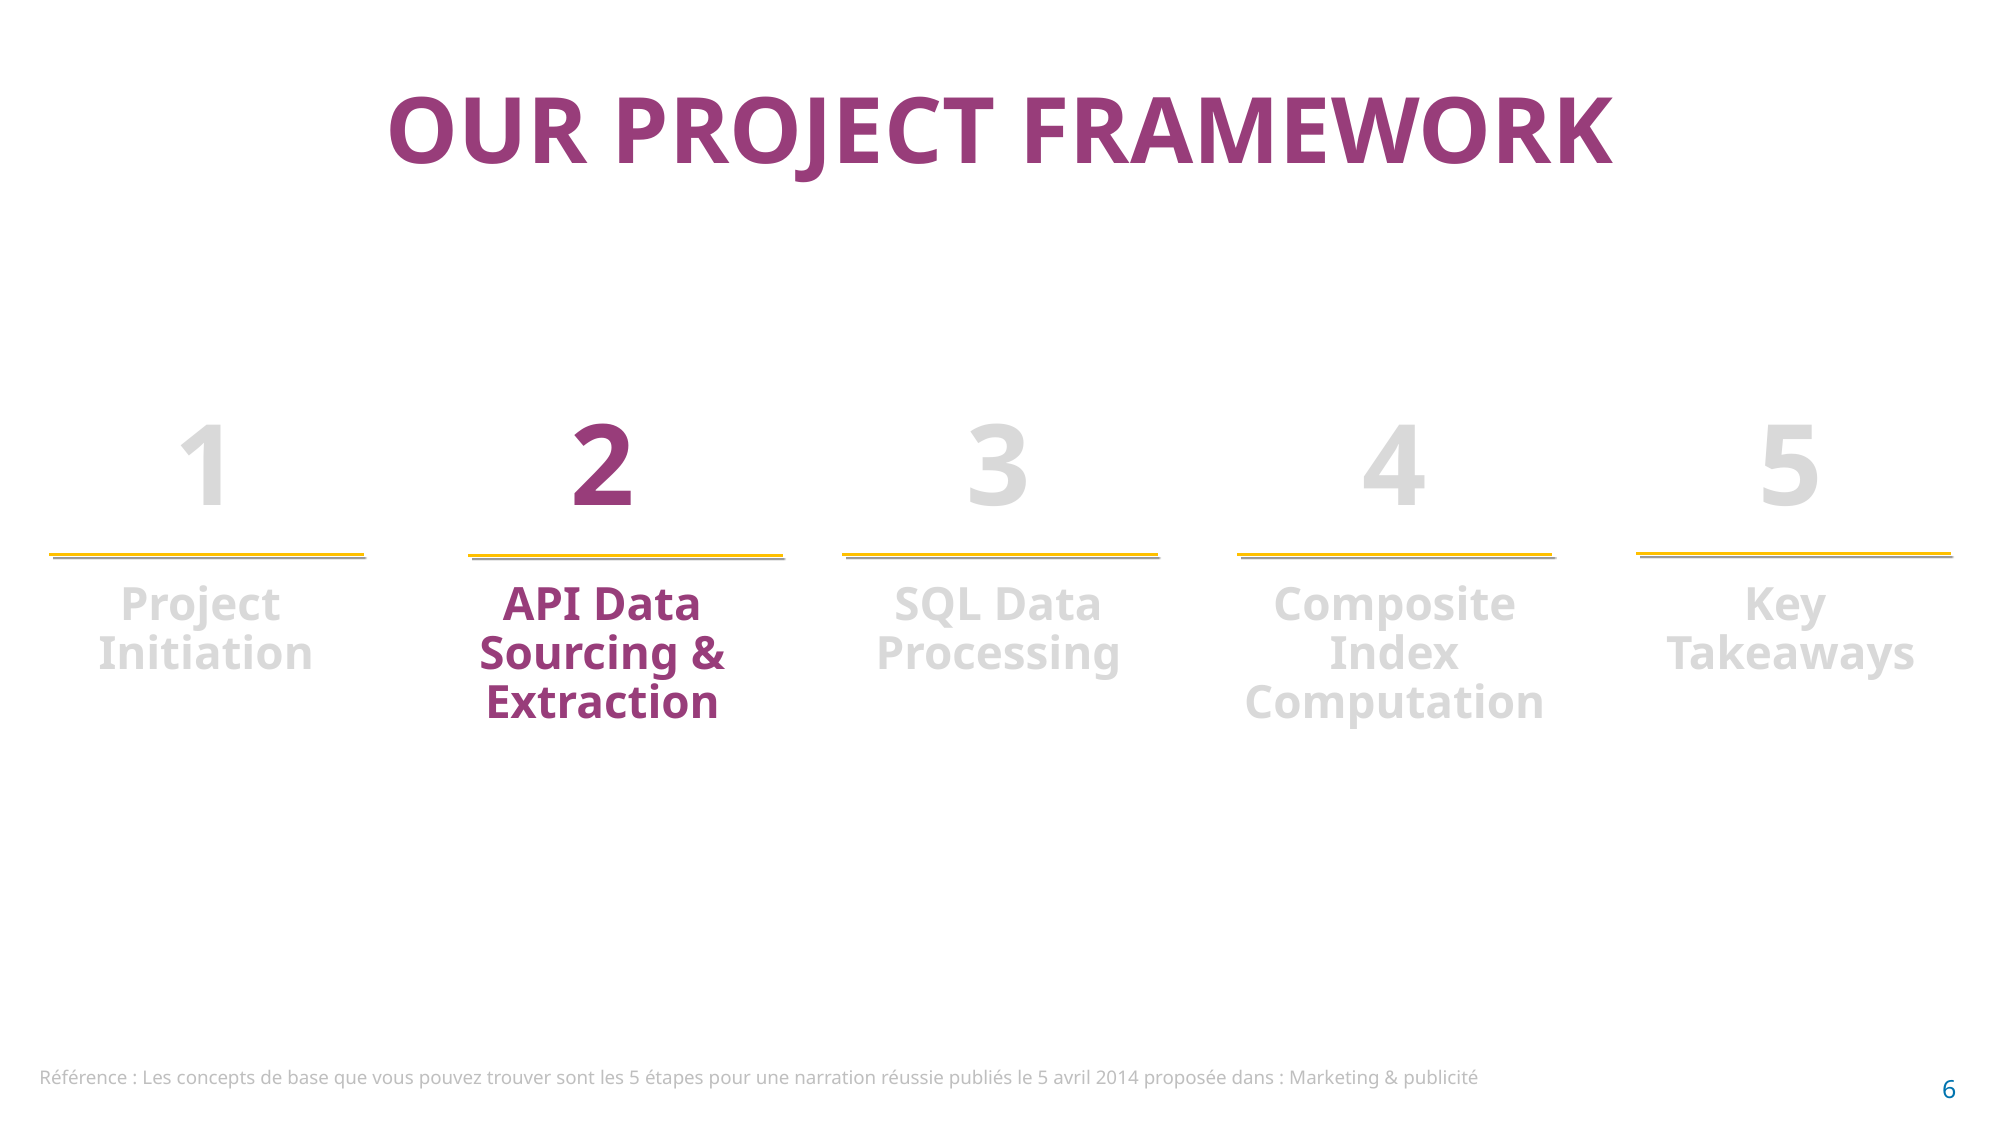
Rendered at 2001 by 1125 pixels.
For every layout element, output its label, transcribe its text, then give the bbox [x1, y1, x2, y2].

text_box Référence : Les concepts de base que vous pouvez trouver sont les 5 étapes pour une narration réussie publiés le 5 avril 2014 proposée dans : Marketing & publicité [24, 1058, 1492, 1096]
list API Data Sourcing & Extraction [407, 573, 798, 739]
list SQL Data Processing [803, 573, 1194, 760]
list 2 [407, 400, 798, 539]
list Key Takeaways [1595, 573, 1986, 689]
text_box [1927, 1060, 1998, 1121]
list 4 [1199, 400, 1590, 539]
list Project Initiation [11, 573, 402, 689]
list 3 [803, 400, 1194, 539]
list 5 [1595, 400, 1986, 539]
list OUR PROJECT FRAMEWORK [0, 77, 2000, 193]
list 1 [11, 400, 402, 539]
list Composite Index Computation [1199, 573, 1590, 760]
